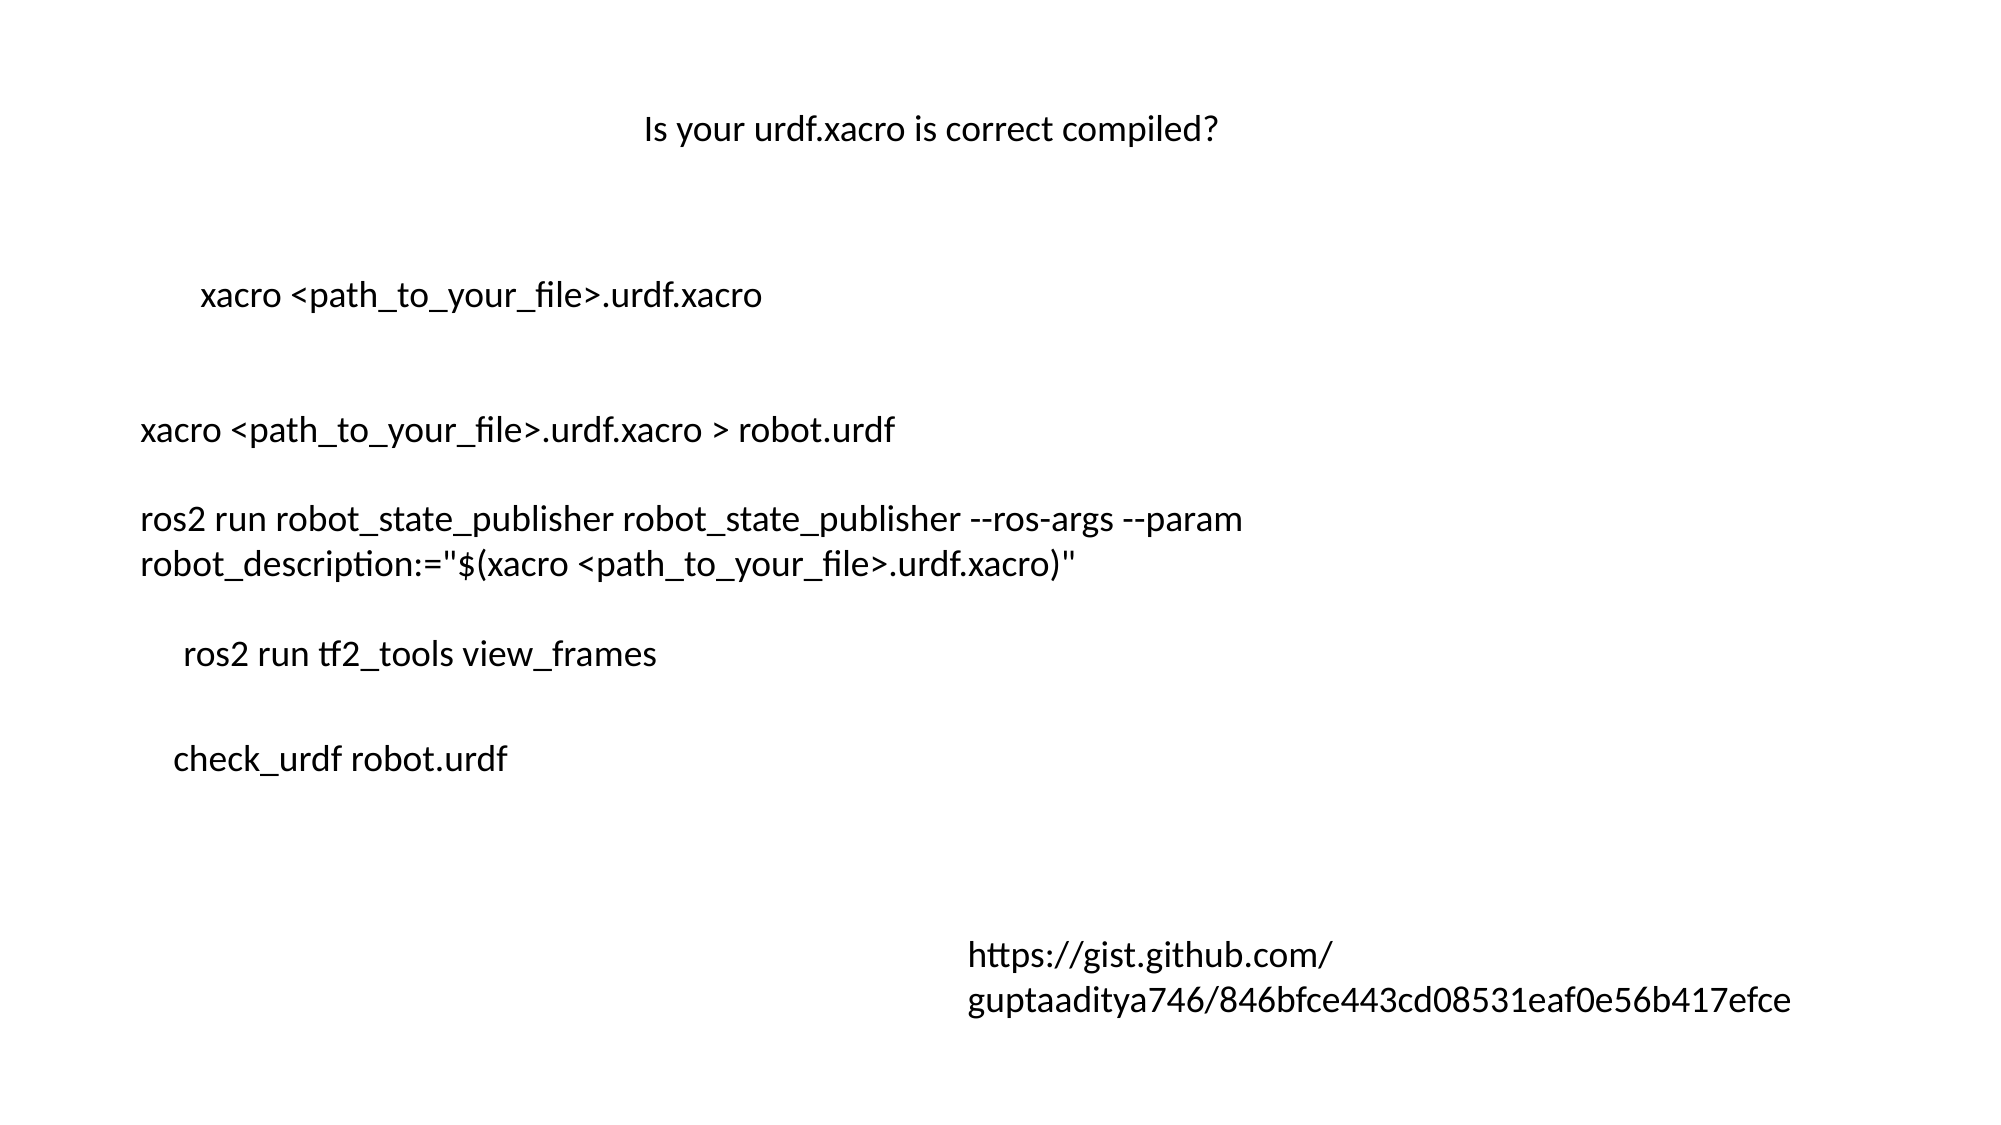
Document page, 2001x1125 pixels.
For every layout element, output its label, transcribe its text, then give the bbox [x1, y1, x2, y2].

text_box check_urdf robot.urdf [158, 726, 1159, 787]
text_box ros2 run tf2_tools view_frames [168, 621, 1169, 682]
text_box ros2 run robot_state_publisher robot_state_publisher --ros-args --param robot_description:="$(xacro <path_to_your_file>.urdf.xacro)" [125, 487, 1500, 592]
text_box xacro <path_to_your_file>.urdf.xacro > robot.urdf [125, 397, 1126, 458]
text_box Is your urdf.xacro is correct compiled? [629, 97, 1236, 157]
text_box xacro <path_to_your_file>.urdf.xacro [185, 262, 1186, 323]
text_box https://gist.github.com/guptaaditya746/846bfce443cd08531eaf0e56b417efce [952, 922, 1953, 1028]
